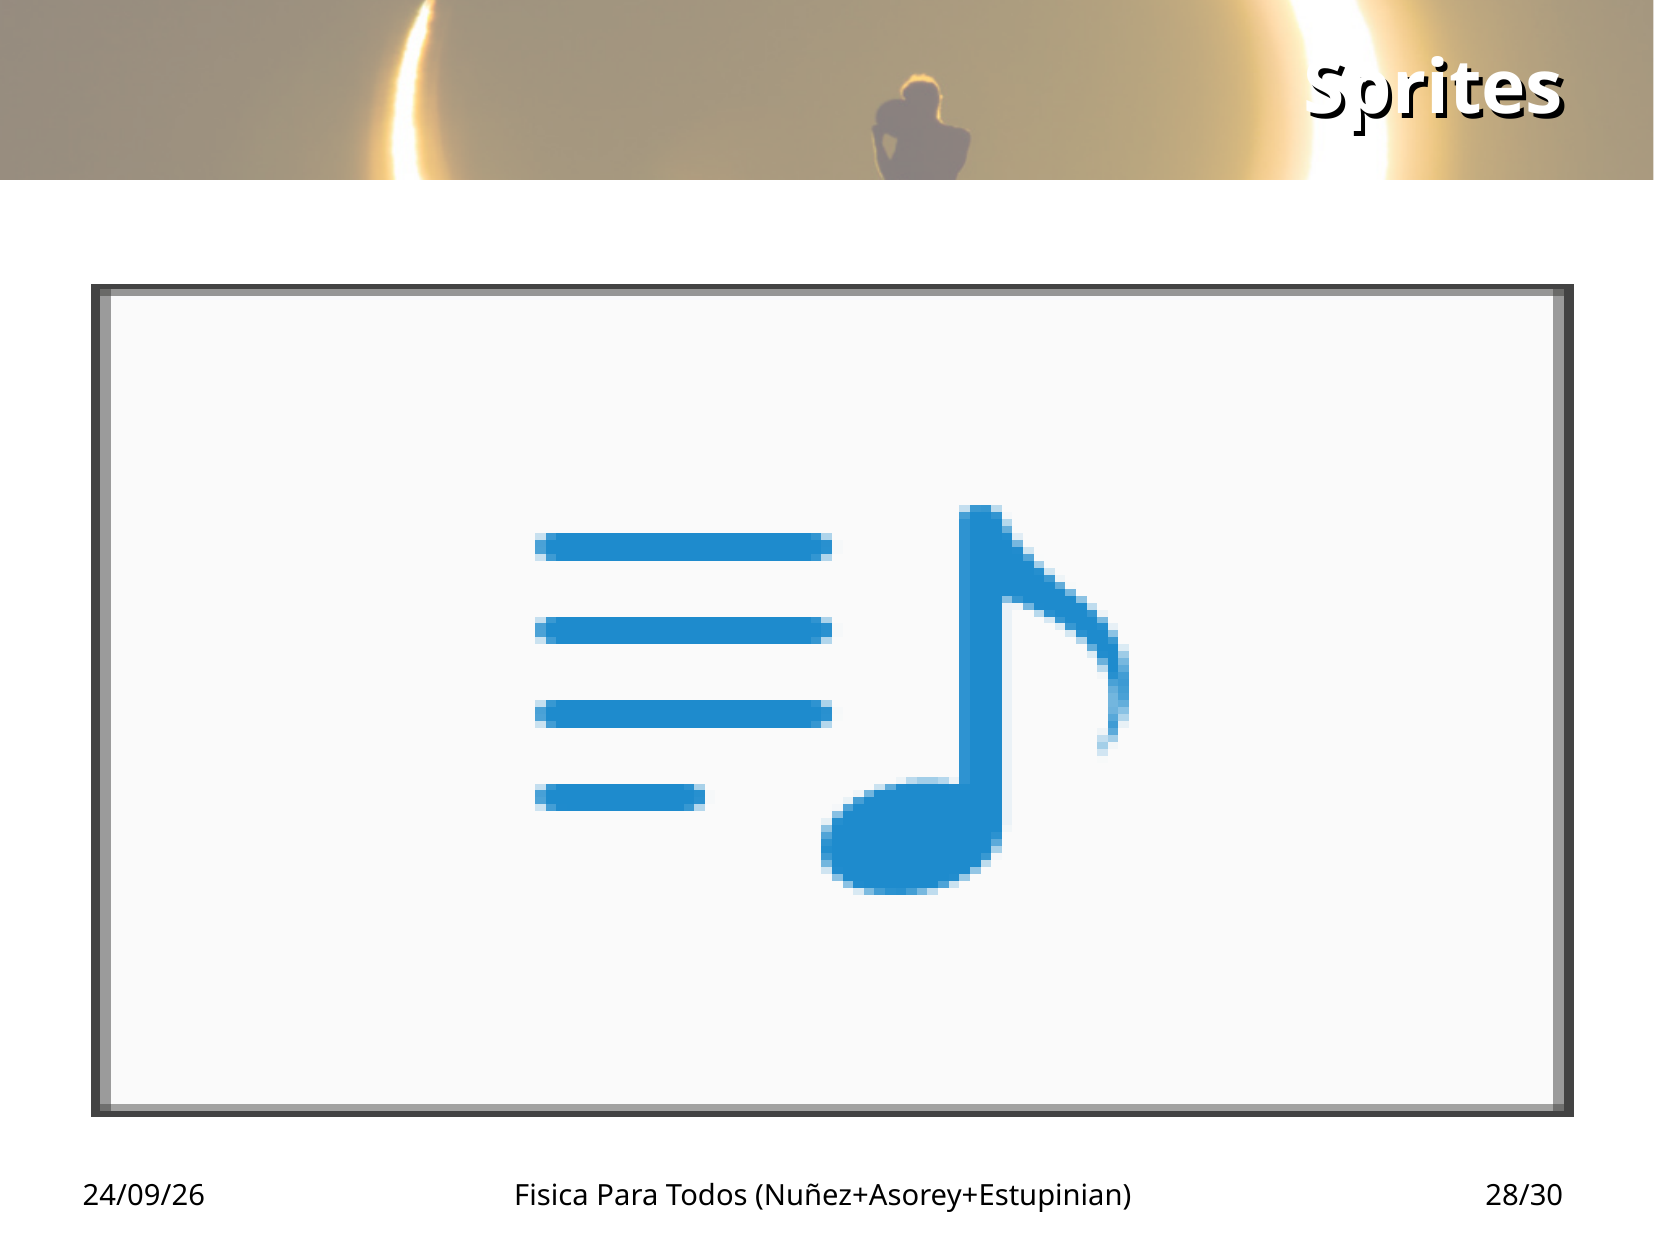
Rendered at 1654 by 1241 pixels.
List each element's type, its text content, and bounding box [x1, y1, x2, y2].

picture [0, 0, 1654, 180]
text_box [90, 282, 1576, 1119]
title Sprites [75, 19, 1564, 151]
